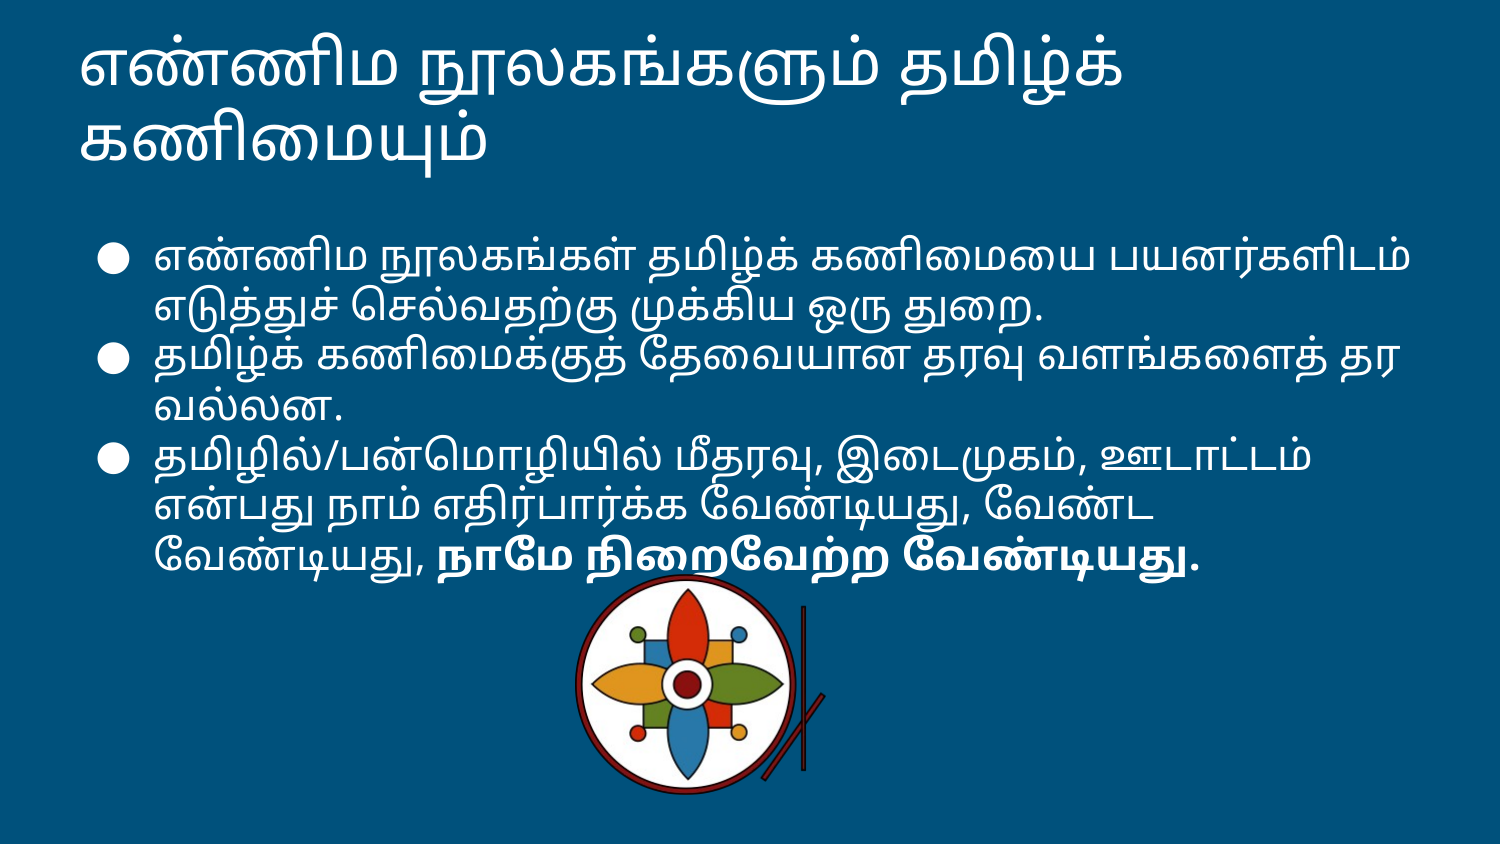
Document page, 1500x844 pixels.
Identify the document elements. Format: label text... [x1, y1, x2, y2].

picture [576, 560, 796, 794]
picture [812, 573, 826, 583]
picture [626, 560, 631, 569]
picture [762, 607, 824, 780]
picture [705, 560, 710, 569]
picture [589, 560, 594, 569]
picture [638, 560, 654, 570]
picture [679, 560, 686, 569]
picture [733, 560, 760, 570]
picture [693, 560, 698, 569]
picture [765, 560, 781, 570]
picture [601, 560, 606, 569]
picture [658, 560, 674, 570]
picture [814, 560, 819, 569]
title எண்ணிம நூலகங்களும் தமிழ்க் கணிமையும் [63, 75, 1437, 188]
picture [785, 560, 806, 569]
list எண்ணிம நூலகங்கள் தமிழ்க் கணிமையை பயனர்களிடம் எடுத்துச் செல்வதற்கு முக்கிய ஒரு துறை. தமிழ்க் கணிமைக்குத் தேவையான தரவு வளங்களைத் தர வல்லன. தமிழில்/பன்மொழியில் மீதரவு, இடைமுகம், ஊடாட்டம் என்பது நாம் எதிர்பார்க்க வேண்டியது, வேண்ட வேண்டியது, நாமே நிறைவேற்ற வேண்டியது. [63, 213, 1437, 719]
picture [587, 560, 620, 583]
